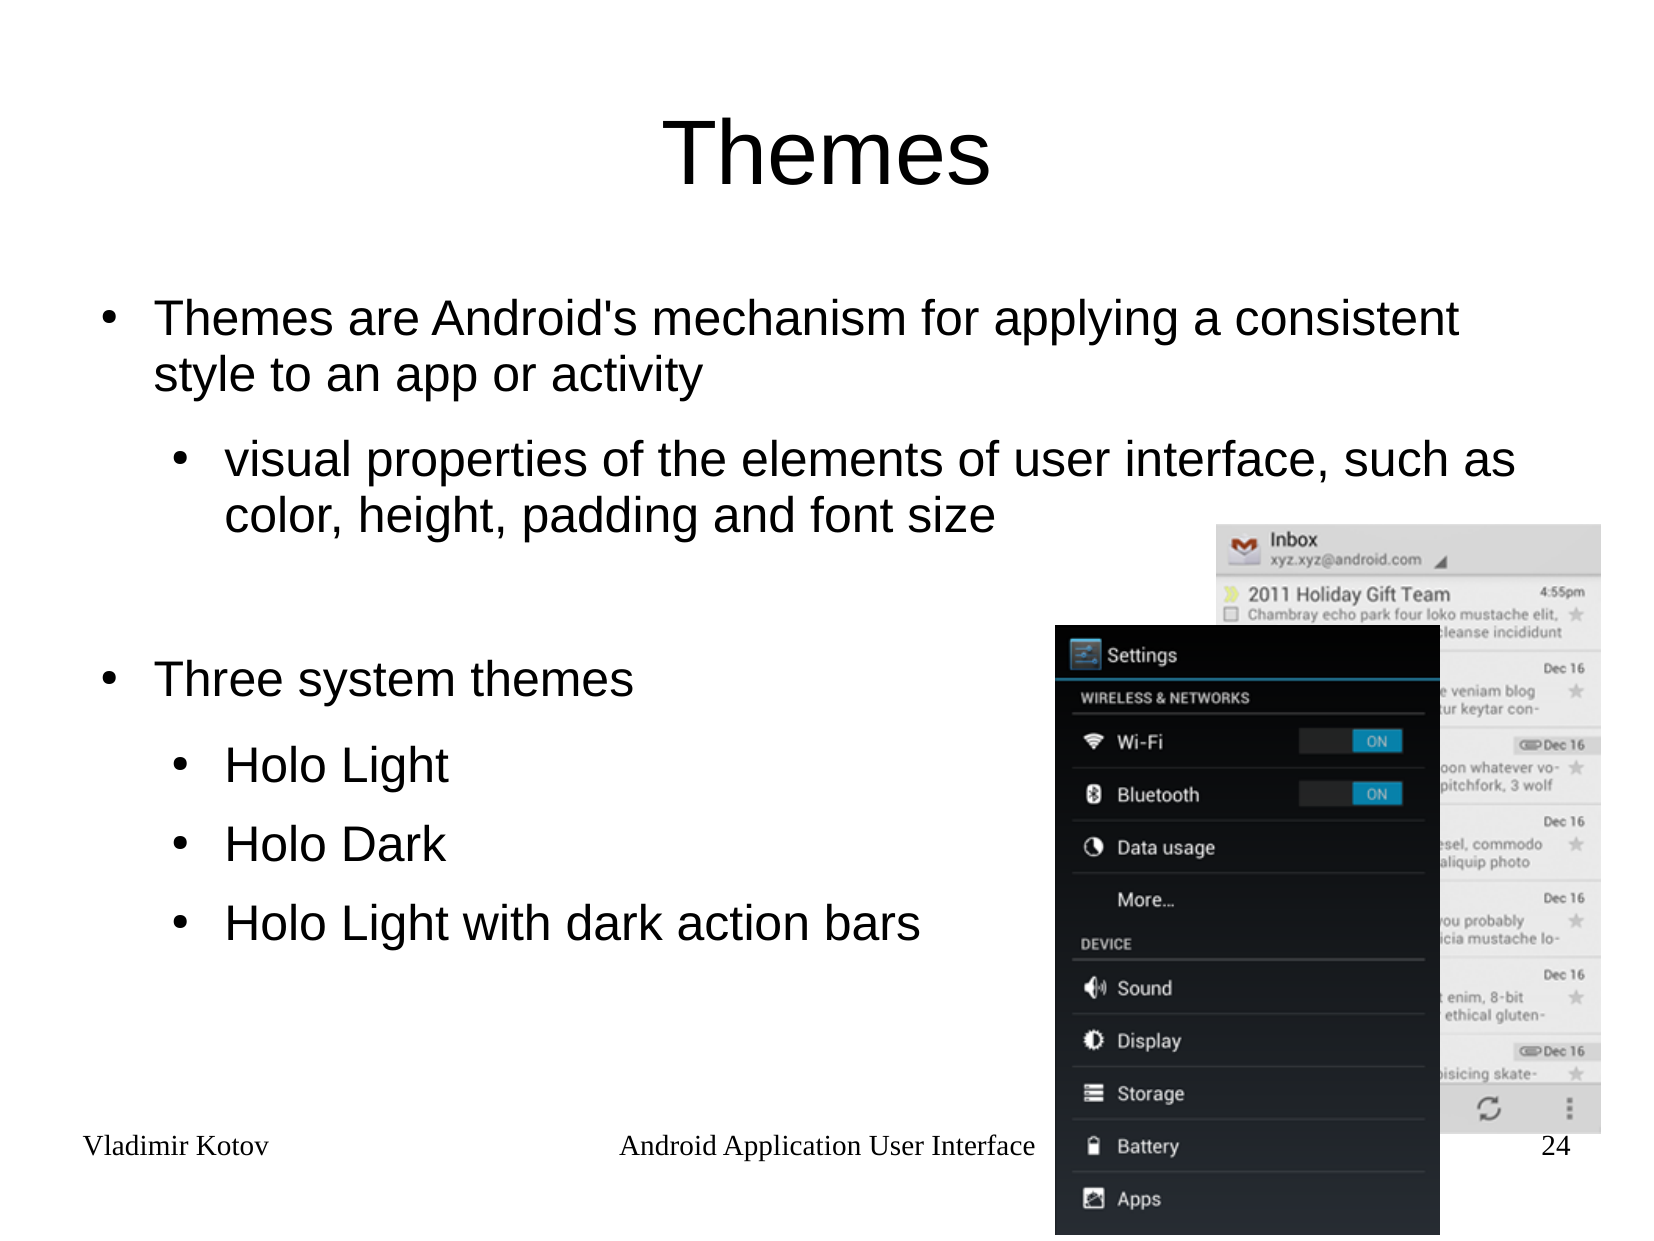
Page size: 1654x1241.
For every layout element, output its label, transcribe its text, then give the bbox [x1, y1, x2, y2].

picture [1055, 524, 1601, 1235]
title Themes [82, 56, 1571, 250]
list Themes are Android's mechanism for applying a consistent style to an app or activity visual properties of the elements of user interface, such as color, height, padding and font size Three system themes Holo Light Holo Dark Holo Light with dark action bars [82, 290, 1571, 1109]
